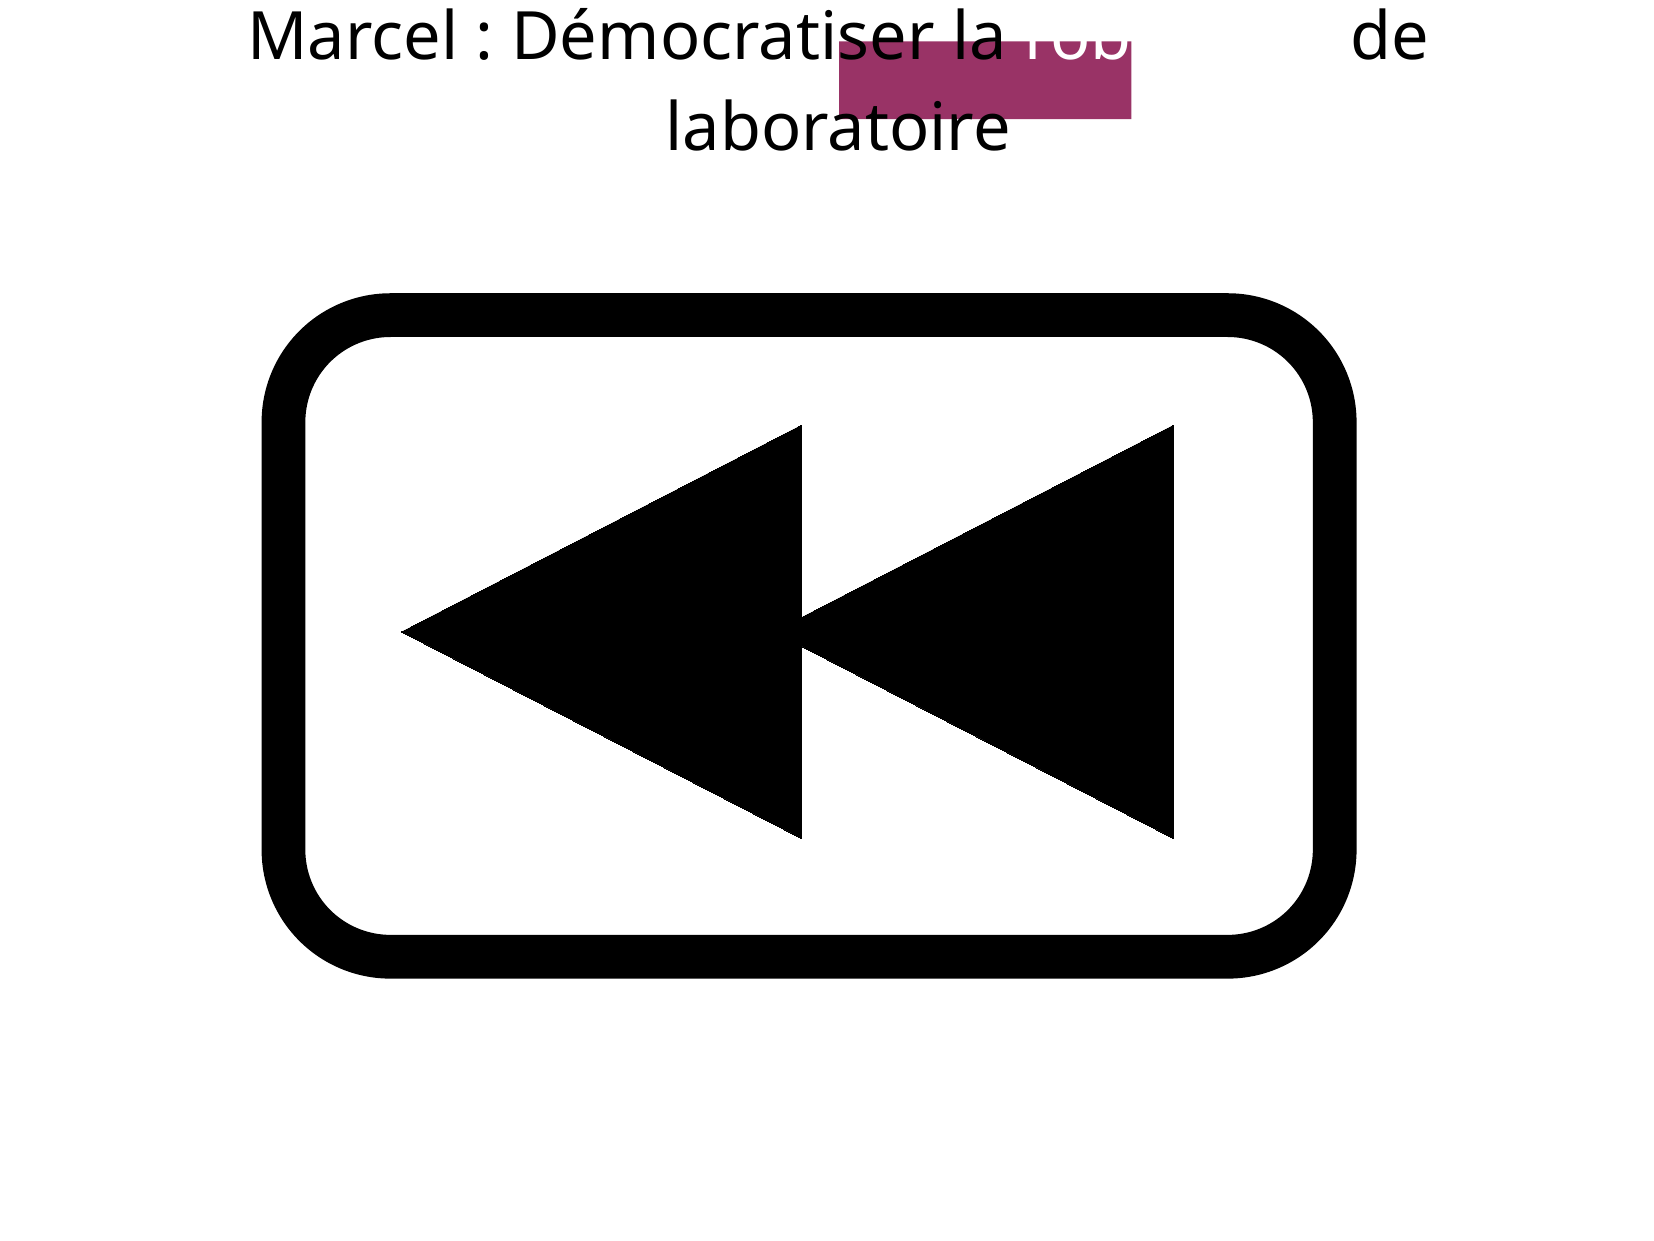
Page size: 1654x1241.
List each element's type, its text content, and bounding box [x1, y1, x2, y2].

text_box [401, 425, 1174, 839]
title Marcel : Démocratiser la robotique de laboratoire [94, 35, 1583, 123]
